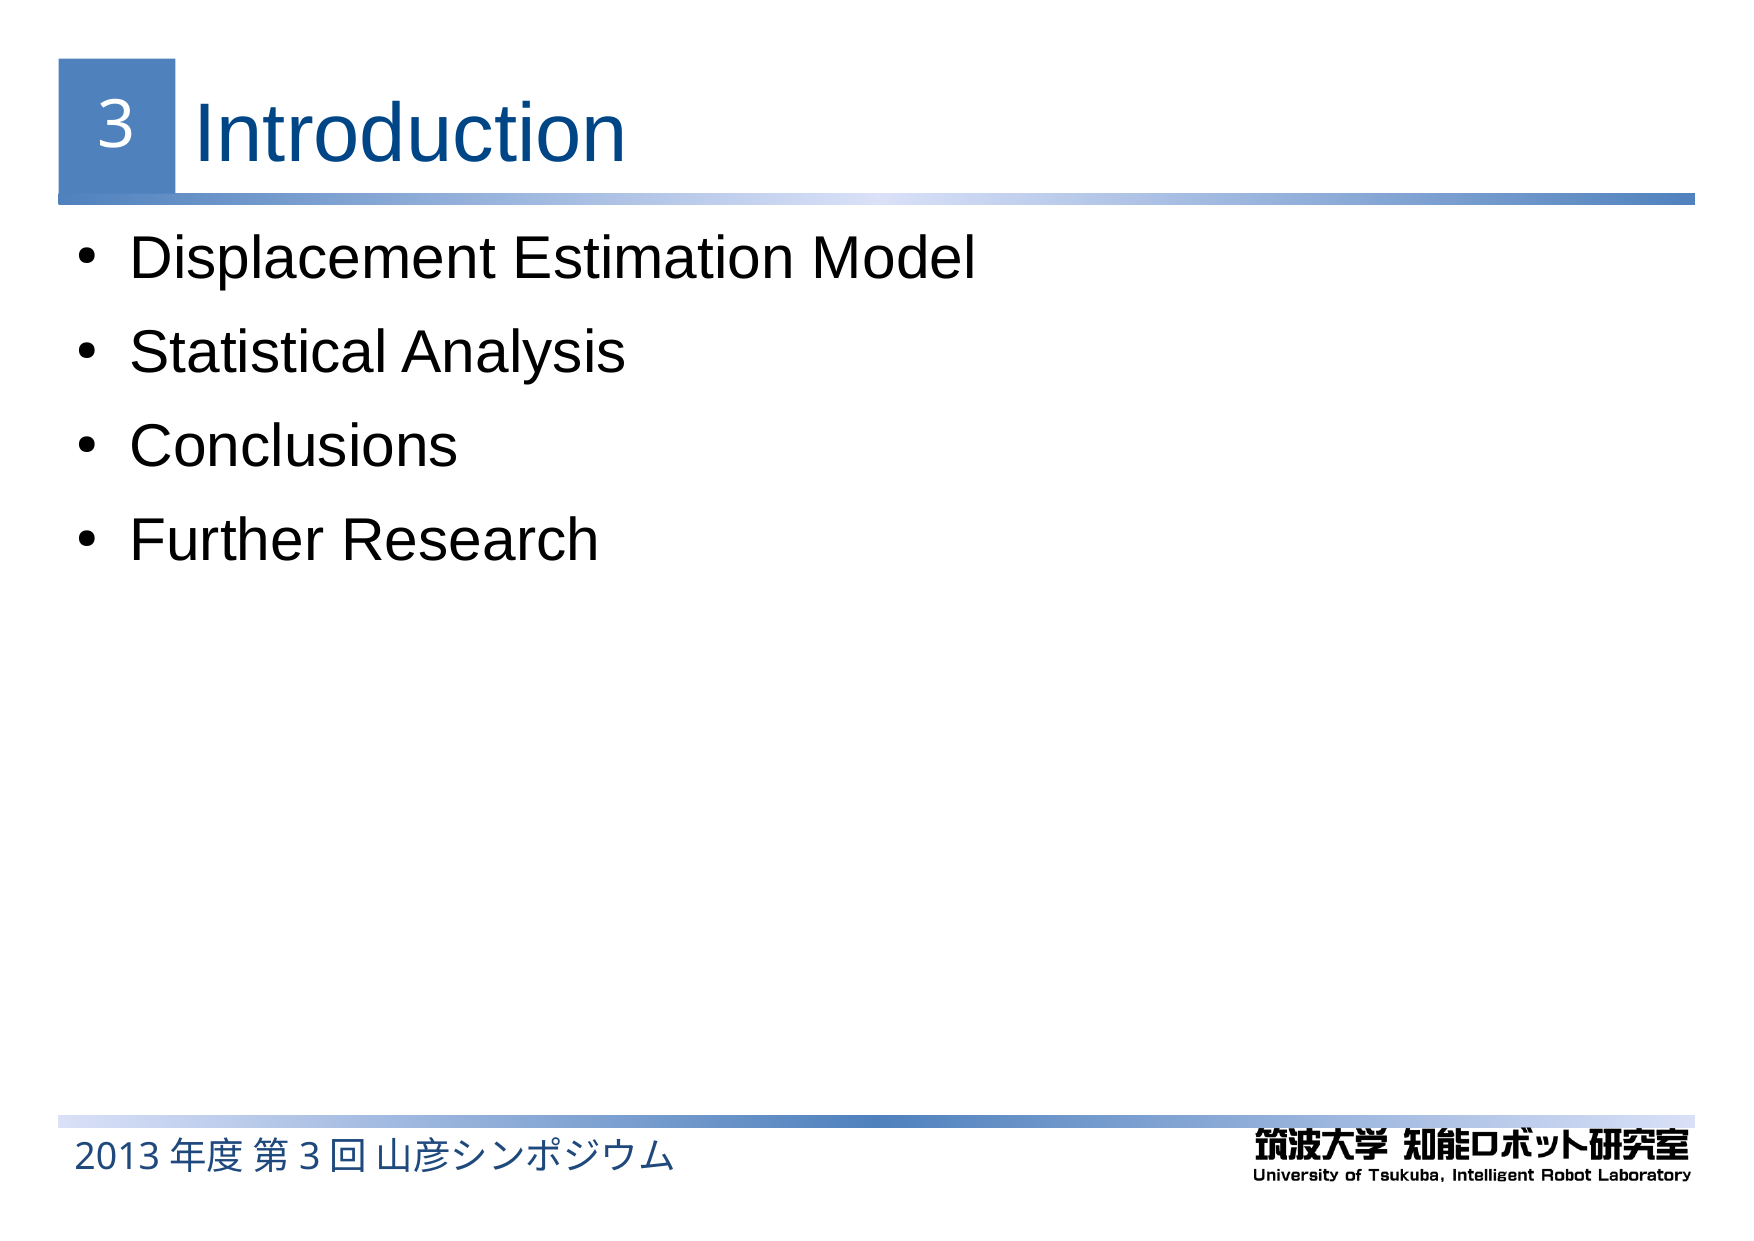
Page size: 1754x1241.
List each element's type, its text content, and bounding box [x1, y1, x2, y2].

title Introduction [193, 61, 1651, 205]
picture [1252, 1127, 1691, 1182]
list Displacement Estimation Model Statistical Analysis Conclusions Further Research [58, 223, 1696, 1116]
